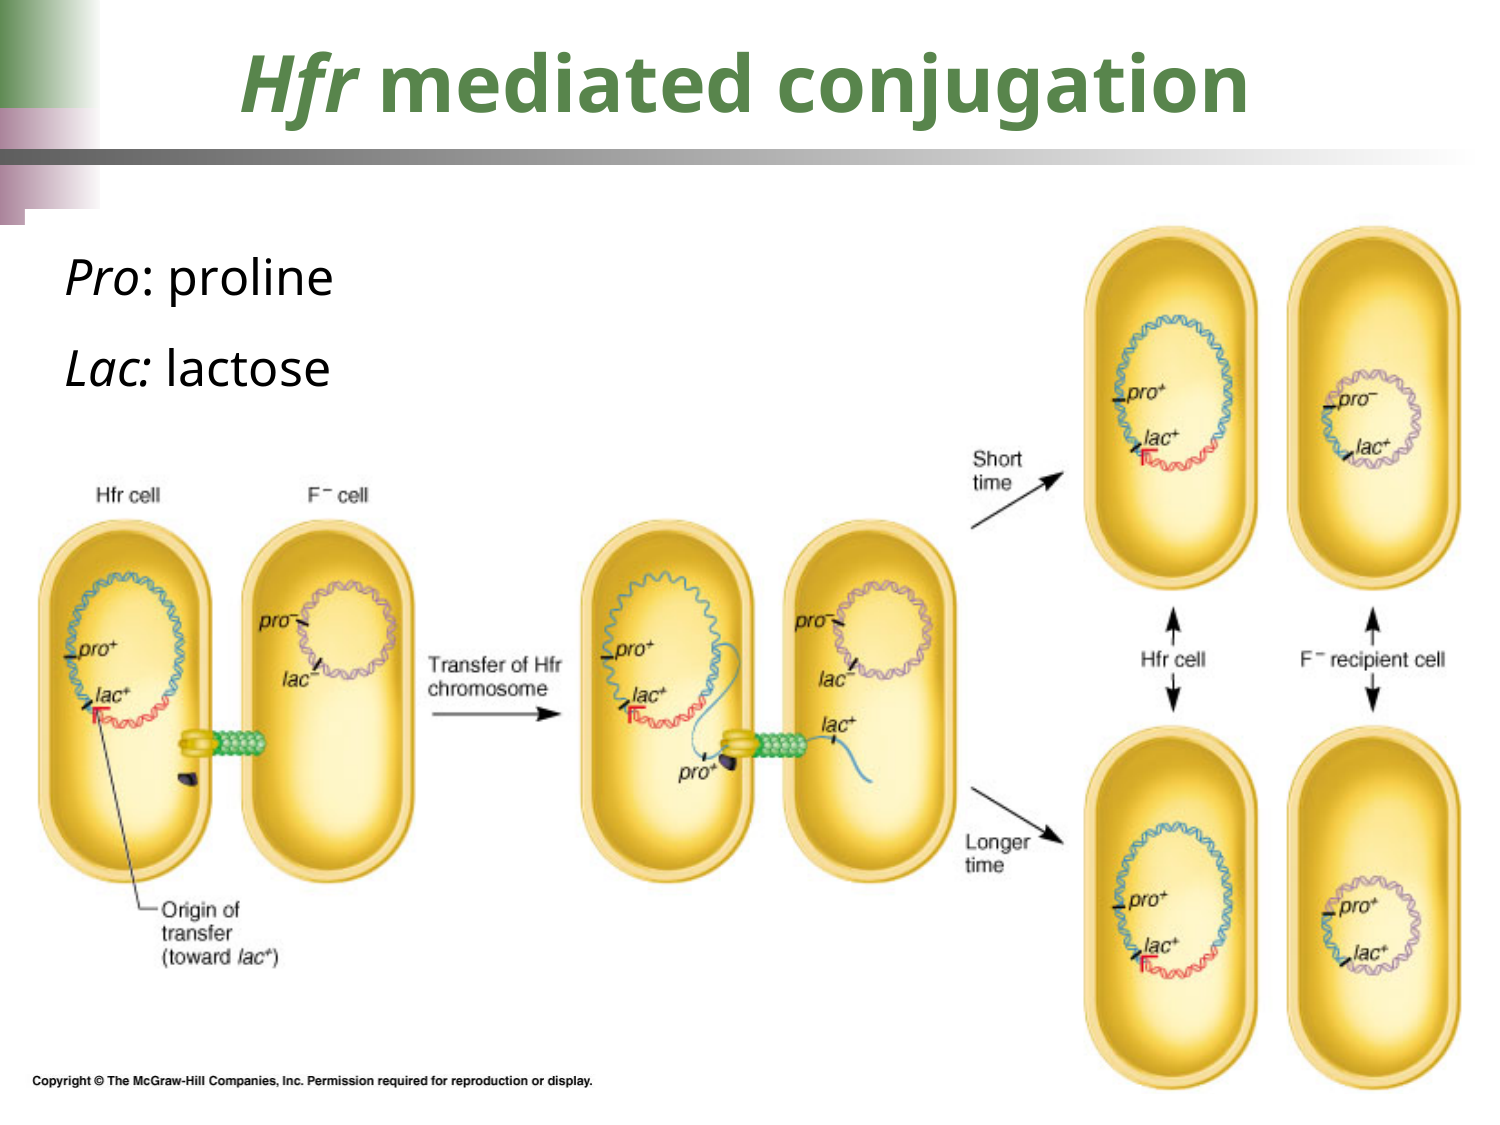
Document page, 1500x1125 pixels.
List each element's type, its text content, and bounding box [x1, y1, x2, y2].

text_box Pro: proline Lac: lactose [50, 237, 551, 405]
picture [24, 209, 1476, 1094]
title Hfr mediated conjugation [133, 24, 1359, 138]
